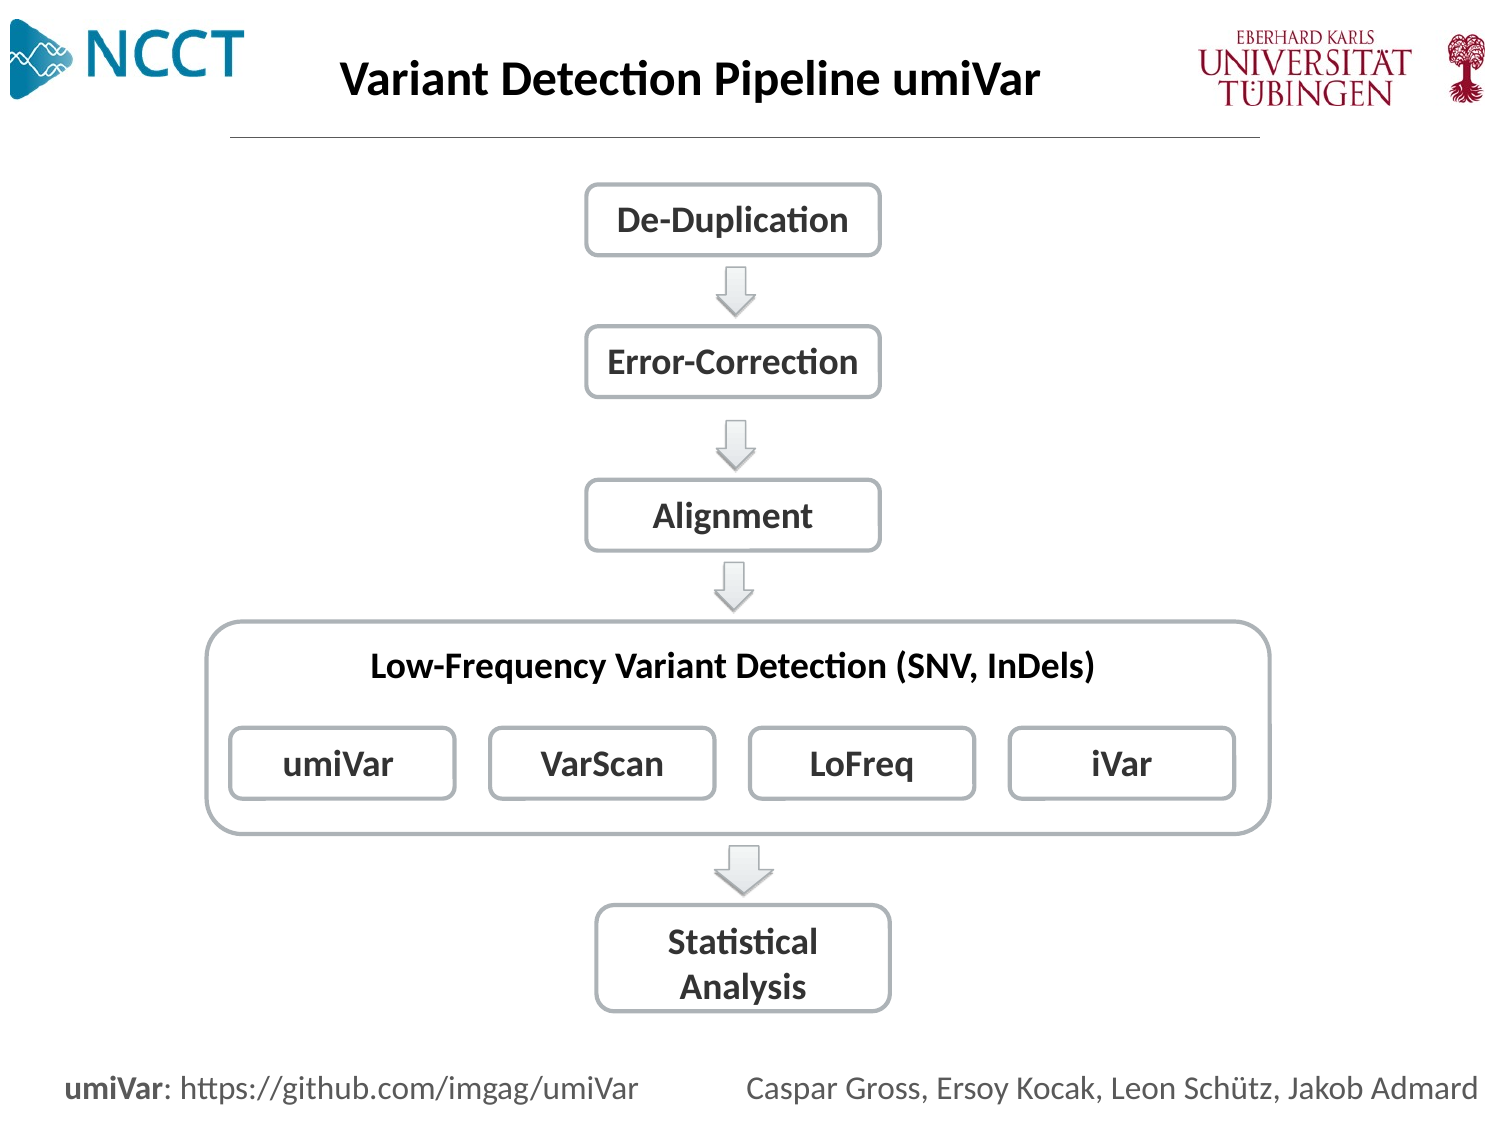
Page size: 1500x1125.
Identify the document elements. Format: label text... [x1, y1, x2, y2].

text_box Caspar Gross, Ersoy Kocak, Leon Schütz, Jakob Admard [731, 1058, 1495, 1114]
text_box Low-Frequency Variant Detection (SNV, InDels) [355, 633, 1112, 694]
text_box [206, 621, 1270, 835]
text_box De-Duplication [586, 184, 880, 256]
text_box Error-Correction [586, 326, 880, 398]
text_box [716, 267, 756, 315]
text_box Alignment [586, 479, 880, 551]
text_box Variant Detection Pipeline umiVar [324, 37, 1117, 113]
text_box [716, 420, 756, 468]
text_box umiVar [230, 727, 455, 799]
text_box iVar [1009, 727, 1235, 799]
text_box [714, 845, 774, 894]
text_box umiVar: https://github.com/imgag/umiVar [49, 1058, 655, 1114]
picture [1198, 30, 1485, 106]
picture [10, 19, 245, 102]
text_box [714, 562, 754, 610]
text_box LoFreq [749, 727, 975, 799]
text_box Statistical Analysis [596, 905, 890, 1012]
text_box VarScan [490, 727, 715, 799]
